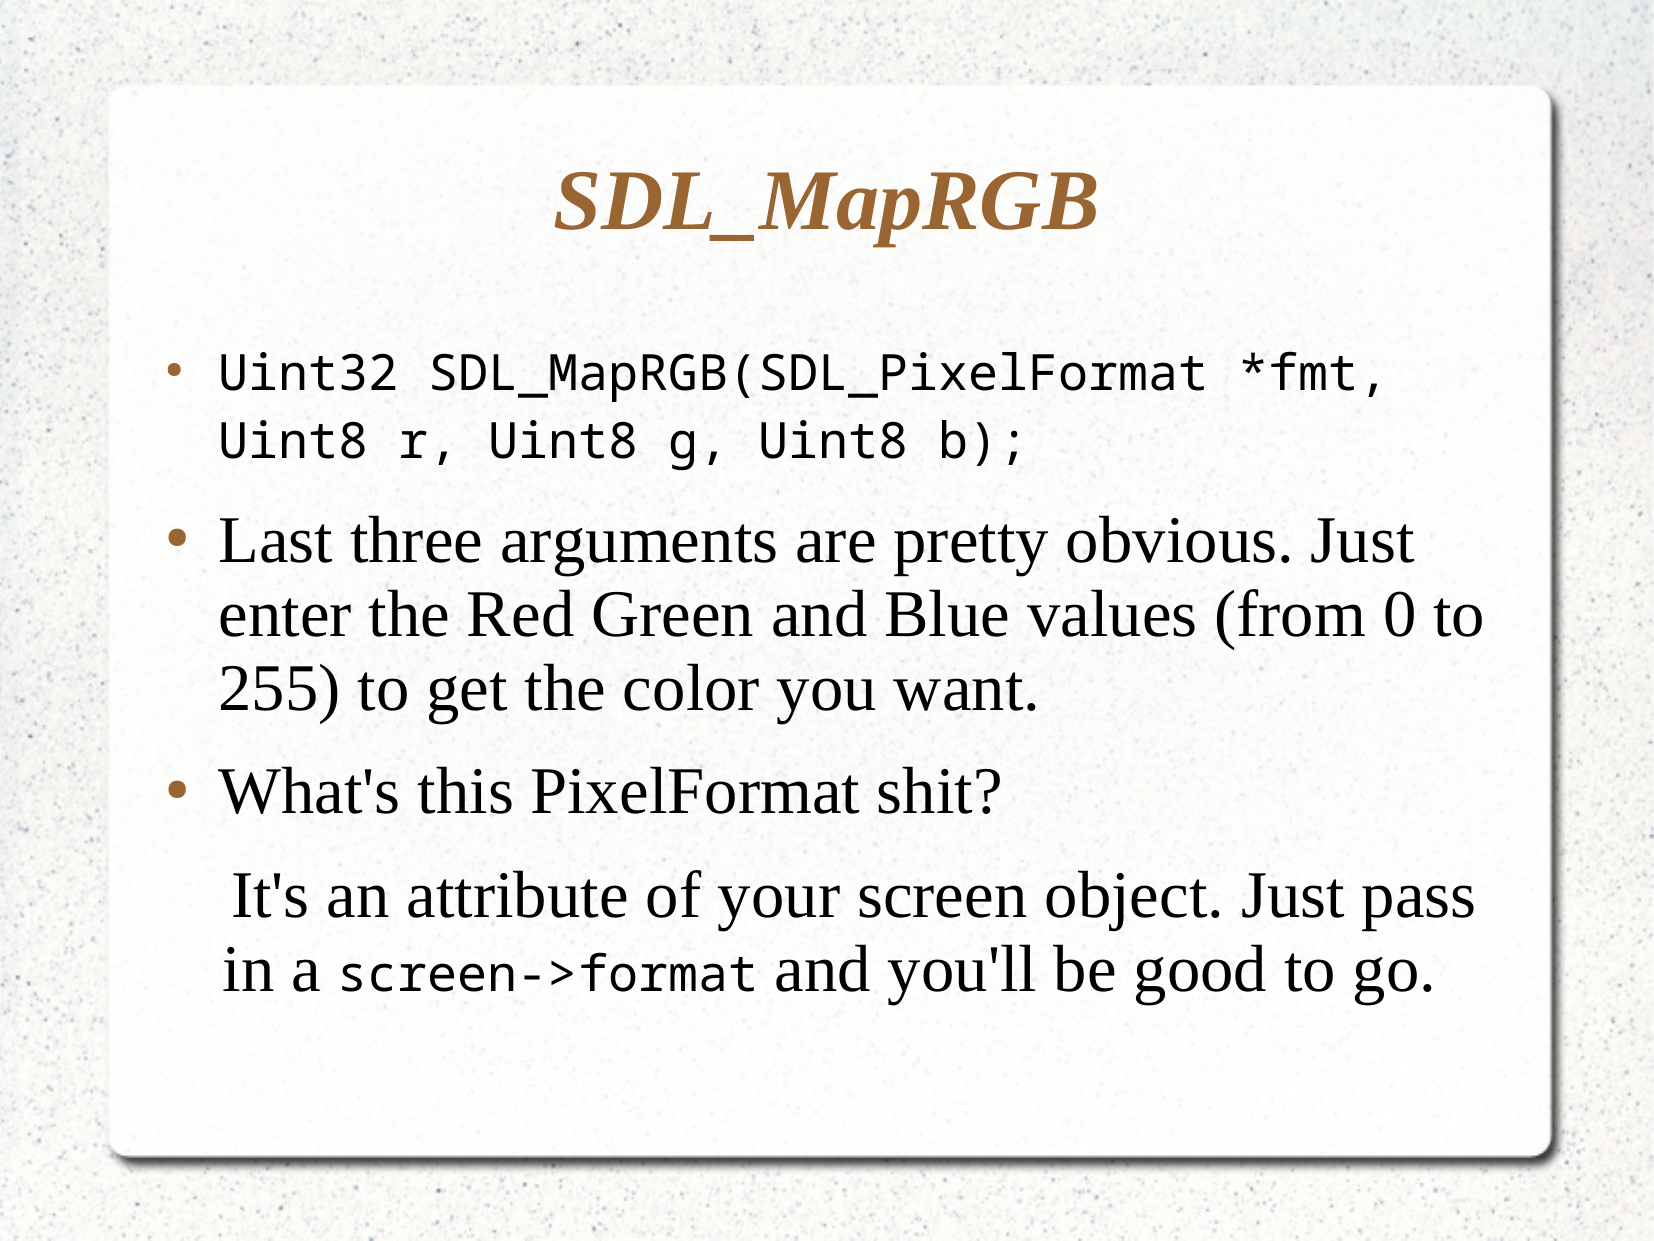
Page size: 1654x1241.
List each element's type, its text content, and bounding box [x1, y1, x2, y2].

title SDL_MapRGB [118, 96, 1536, 304]
list Uint32 SDL_MapRGB(SDL_PixelFormat *fmt, Uint8 r, Uint8 g, Uint8 b); Last three arguments are pretty obvious. Just enter the Red Green and Blue values (from 0 to 255) to get the color you want. What's this PixelFormat shit? It's an attribute of your screen object. Just pass in a screen->format and you'll be good to go. [147, 336, 1506, 1091]
picture [0, 0, 1654, 1241]
